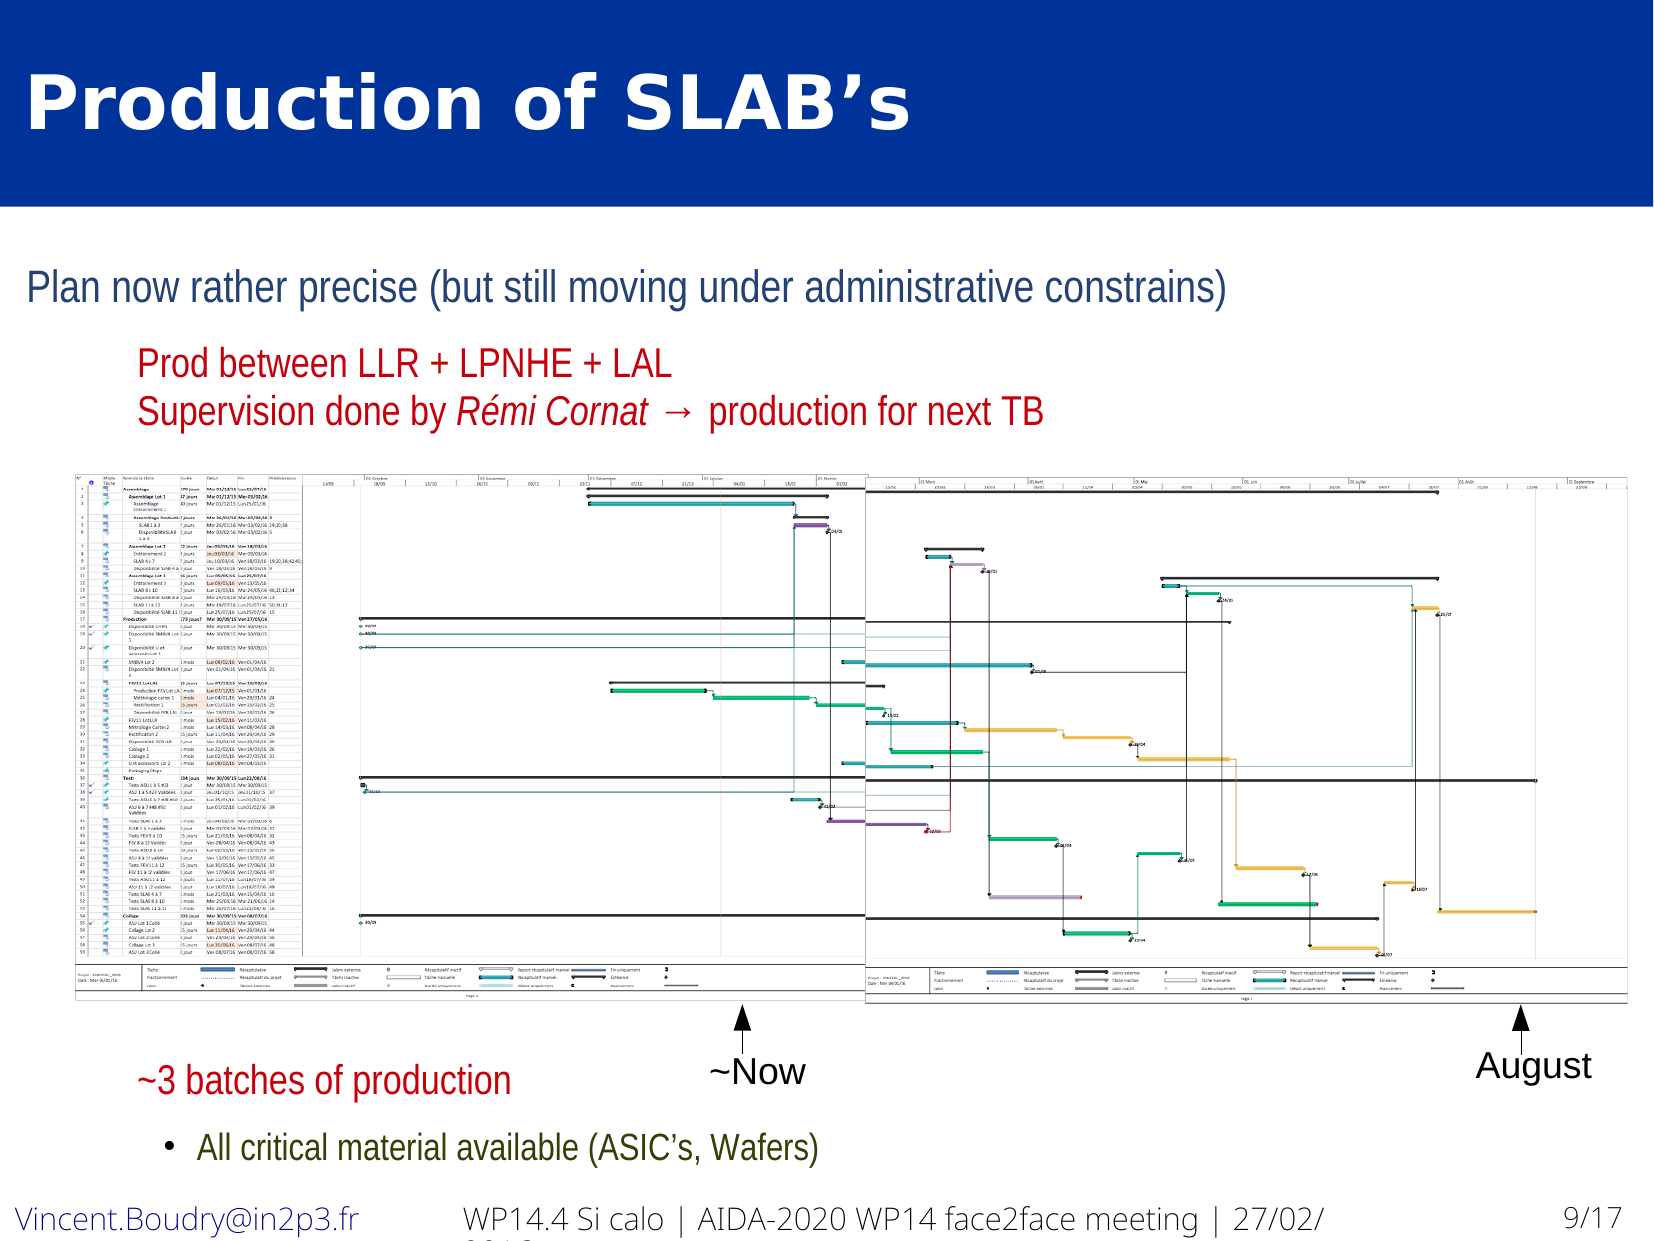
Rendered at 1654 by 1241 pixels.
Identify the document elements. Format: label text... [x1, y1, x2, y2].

text_box August [1460, 1037, 1608, 1094]
list Plan now rather precise (but still moving under administrative constrains) Prod between LLR + LPNHE + LAL Supervision done by Rémi Cornat → production for next TB ~3 batches of production All critical material available (ASIC’s, Wafers) [26, 260, 1631, 1172]
picture [69, 470, 1628, 1007]
text_box ~Now [694, 1042, 821, 1100]
title Production of SLAB’s [24, 17, 1635, 191]
